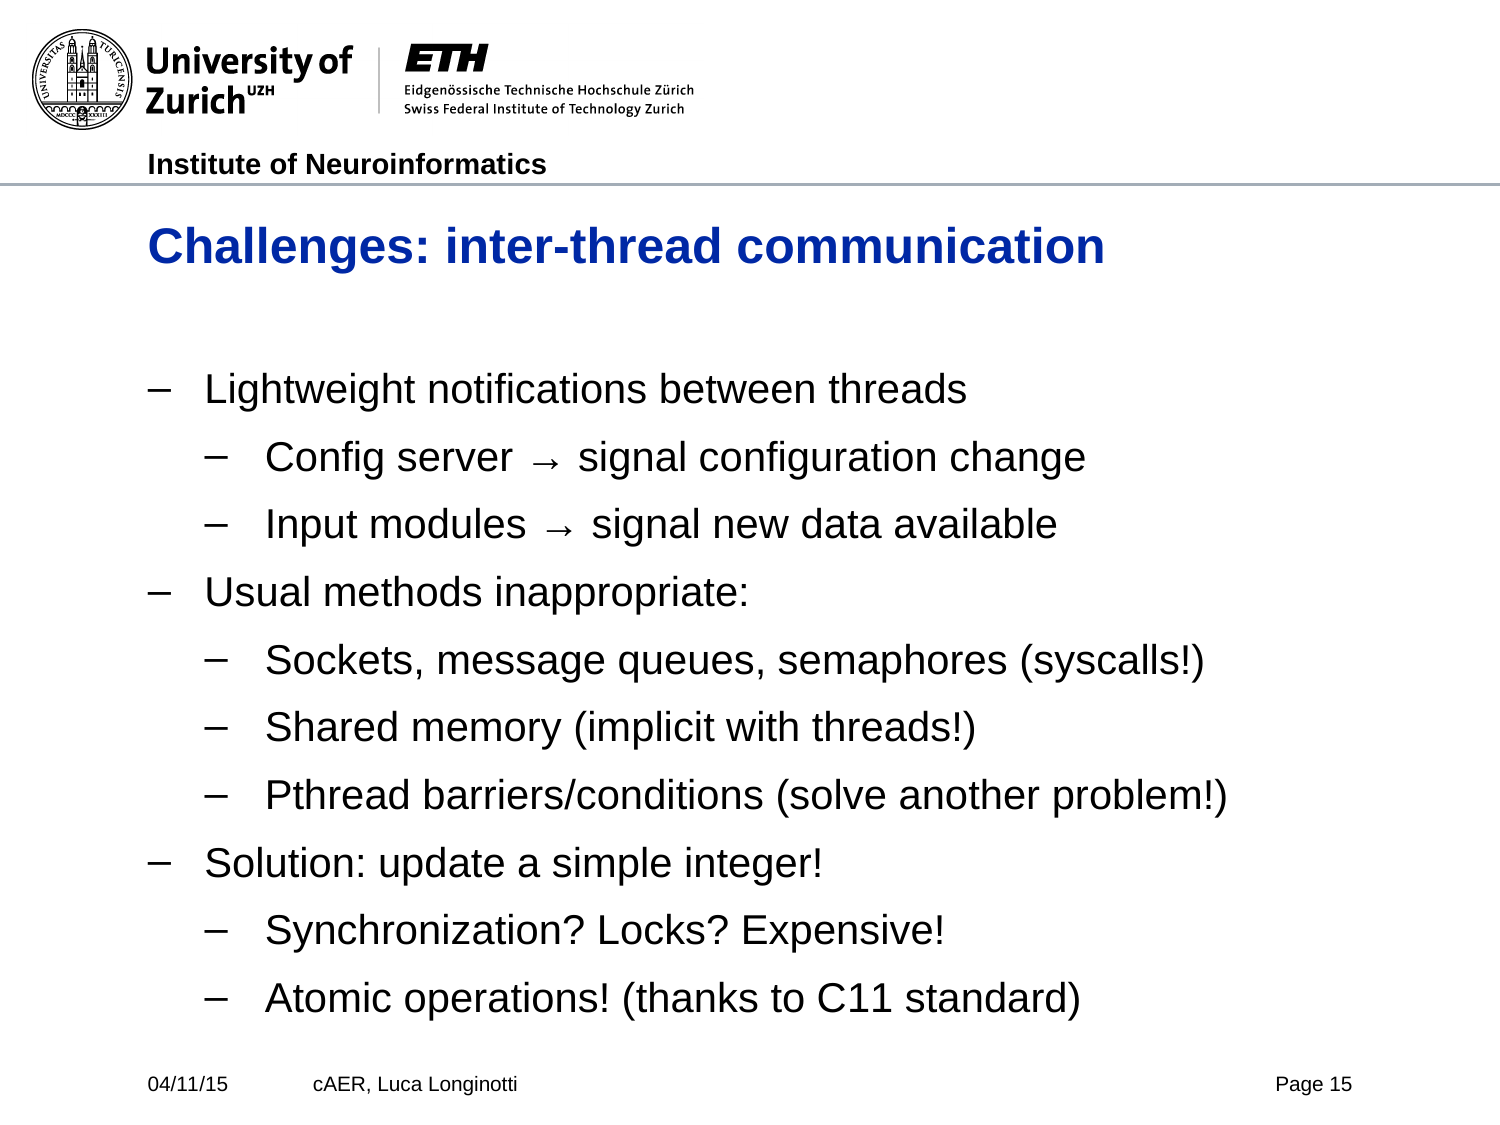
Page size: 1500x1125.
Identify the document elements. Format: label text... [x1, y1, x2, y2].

list Lightweight notifications between threads Config server → signal configuration change Input modules → signal new data available Usual methods inappropriate: Sockets, message queues, semaphores (syscalls!) Shared memory (implicit with threads!) Pthread barriers/conditions (solve another problem!) Solution: update a simple integer! Synchronization? Locks? Expensive! Atomic operations! (thanks to C11 standard) [147, 361, 1353, 1021]
picture [26, 23, 704, 136]
title Challenges: inter-thread communication [147, 208, 1353, 335]
